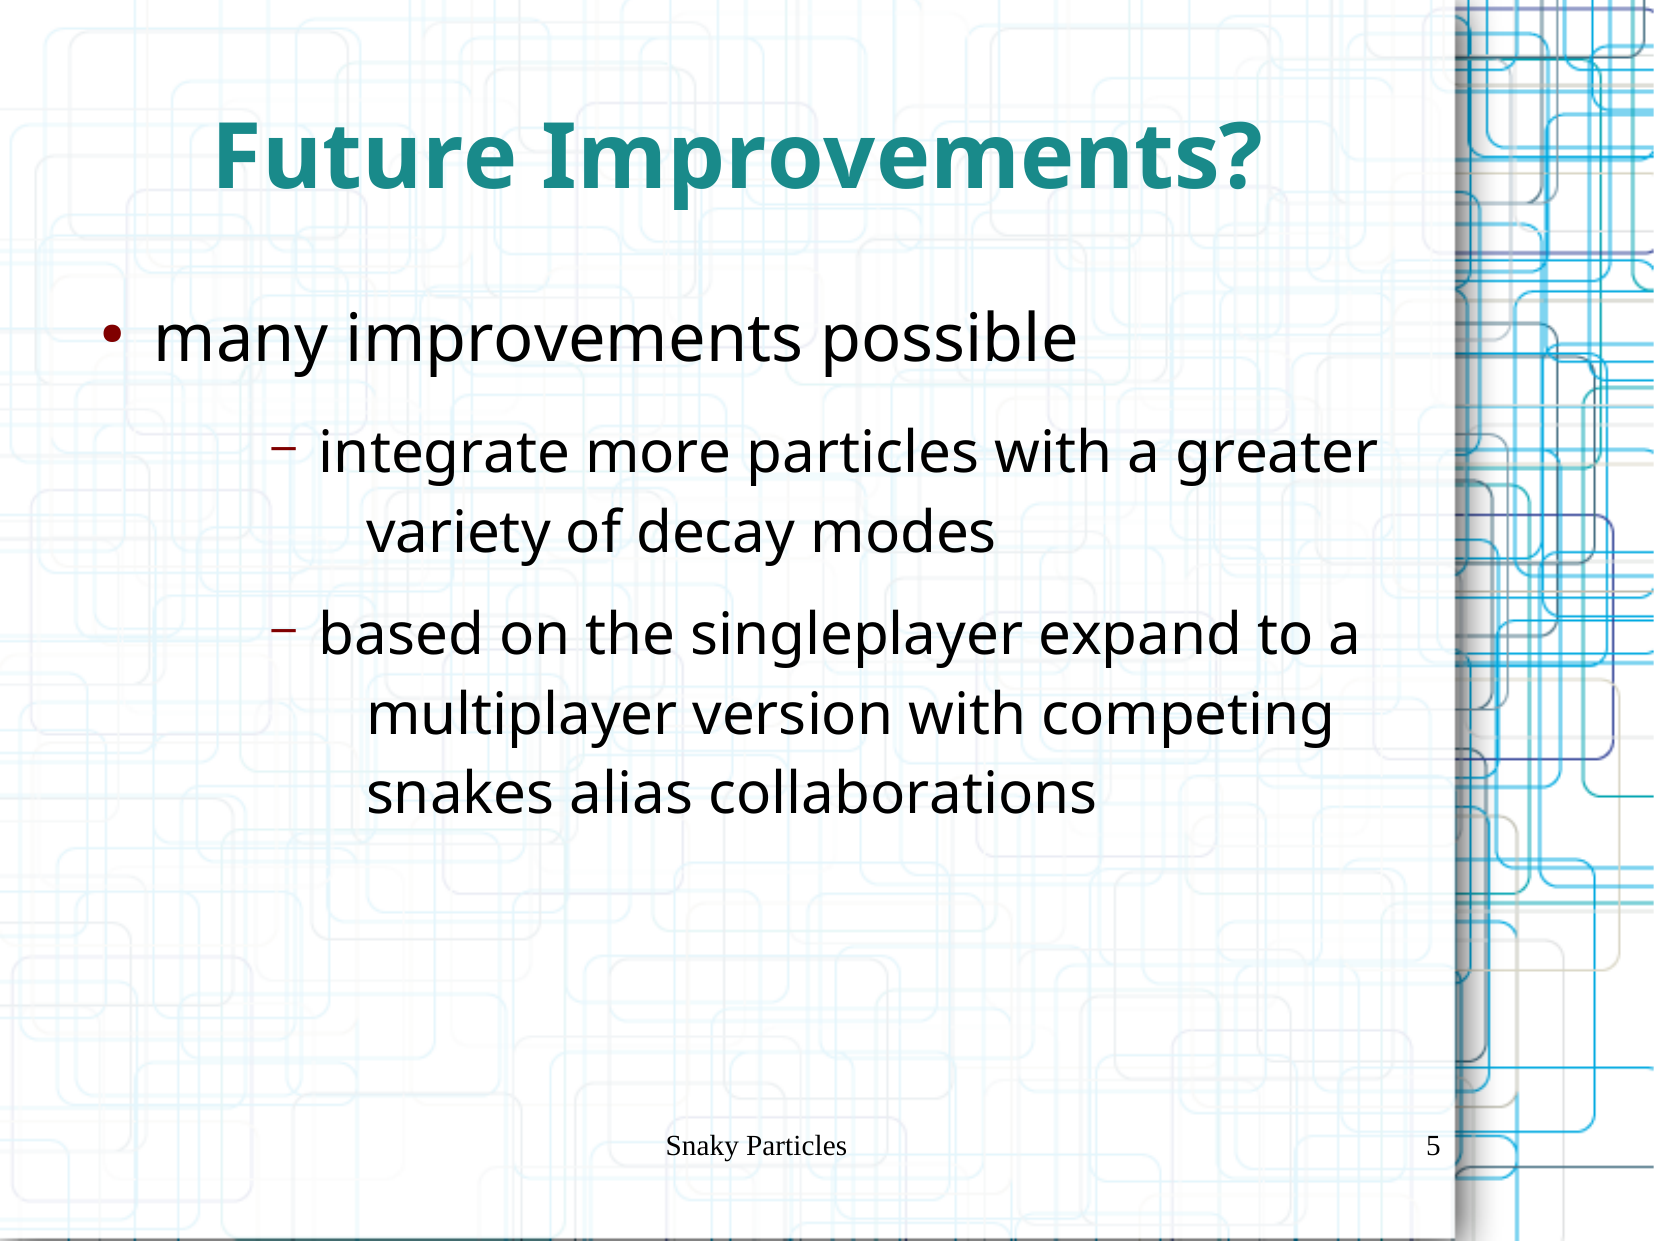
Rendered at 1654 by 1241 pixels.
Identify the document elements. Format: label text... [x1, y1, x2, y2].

list many improvements possible integrate more particles with a greater variety of decay modes based on the singleplayer expand to a multiplayer version with competing snakes alias collaborations [82, 290, 1418, 1109]
picture [0, 0, 1654, 1241]
title Future Improvements? [59, 49, 1418, 257]
